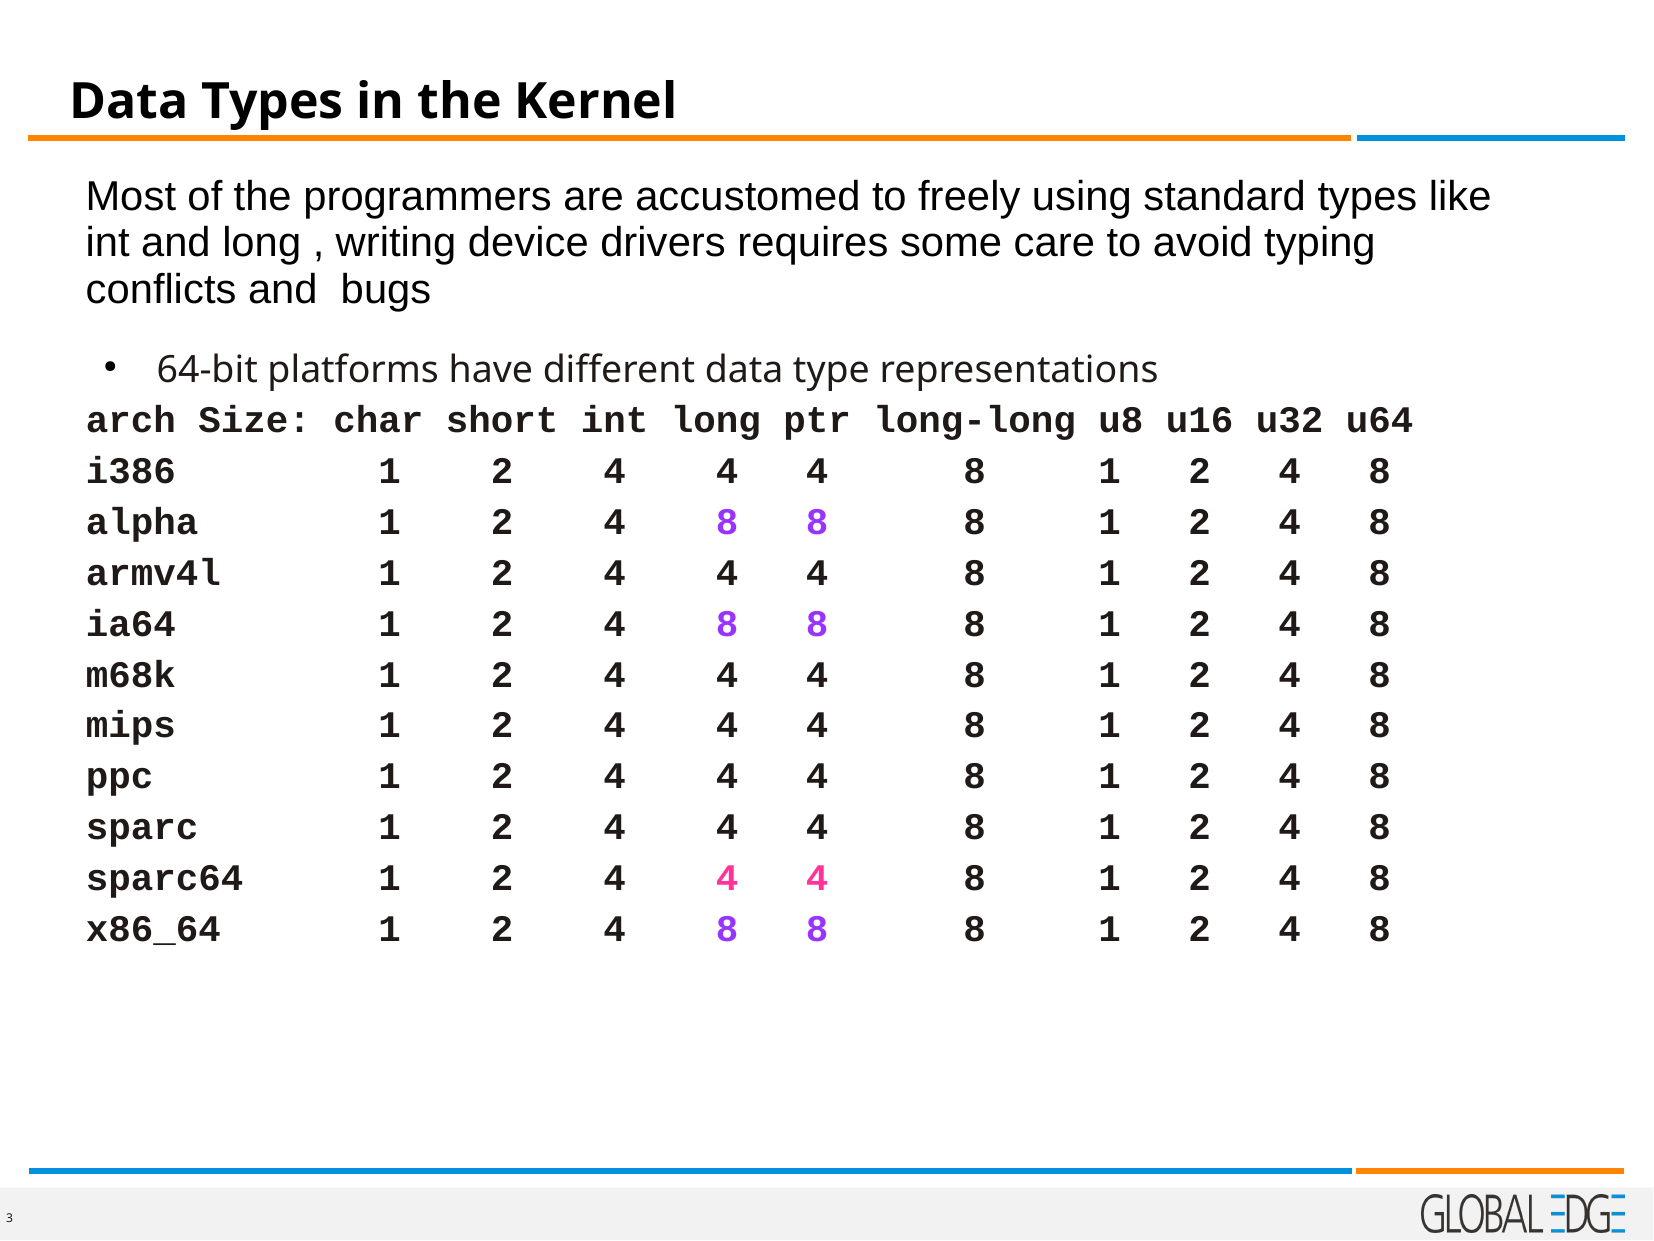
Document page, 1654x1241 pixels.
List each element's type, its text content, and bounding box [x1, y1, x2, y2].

text_box Data Types in the Kernel [69, 59, 1123, 139]
list 64-bit platforms have different data type representations arch Size: char short int long ptr long-long u8 u16 u32 u64 i386 1 2 4 4 4 8 1 2 4 8 alpha 1 2 4 8 8 8 1 2 4 8 armv4l 1 2 4 4 4 8 1 2 4 8 ia64 1 2 4 8 8 8 1 2 4 8 m68k 1 2 4 4 4 8 1 2 4 8 mips 1 2 4 4 4 8 1 2 4 8 ppc 1 2 4 4 4 8 1 2 4 8 sparc 1 2 4 4 4 8 1 2 4 8 sparc64 1 2 4 4 4 8 1 2 4 8 x86_64 1 2 4 8 8 8 1 2 4 8 [70, 334, 1583, 1087]
text_box Most of the programmers are accustomed to freely using standard types like int and long , writing device drivers requires some care to avoid typing conflicts and bugs [70, 165, 1524, 322]
picture [1421, 1194, 1625, 1233]
